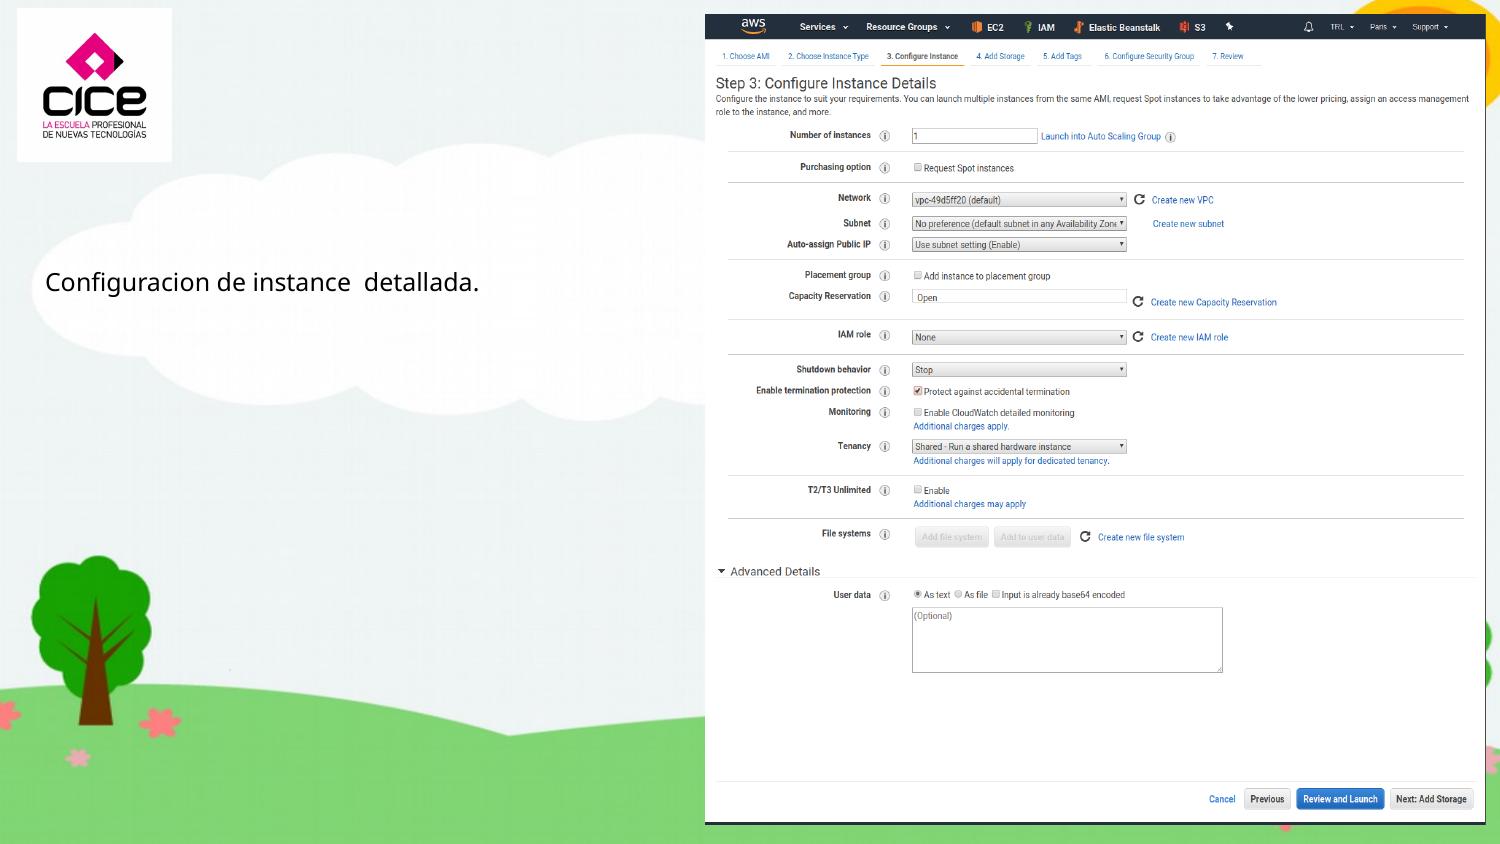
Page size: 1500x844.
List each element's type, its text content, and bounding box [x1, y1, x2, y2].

picture [0, 0, 1500, 844]
title Configuracion de instance detallada. [45, 255, 586, 309]
